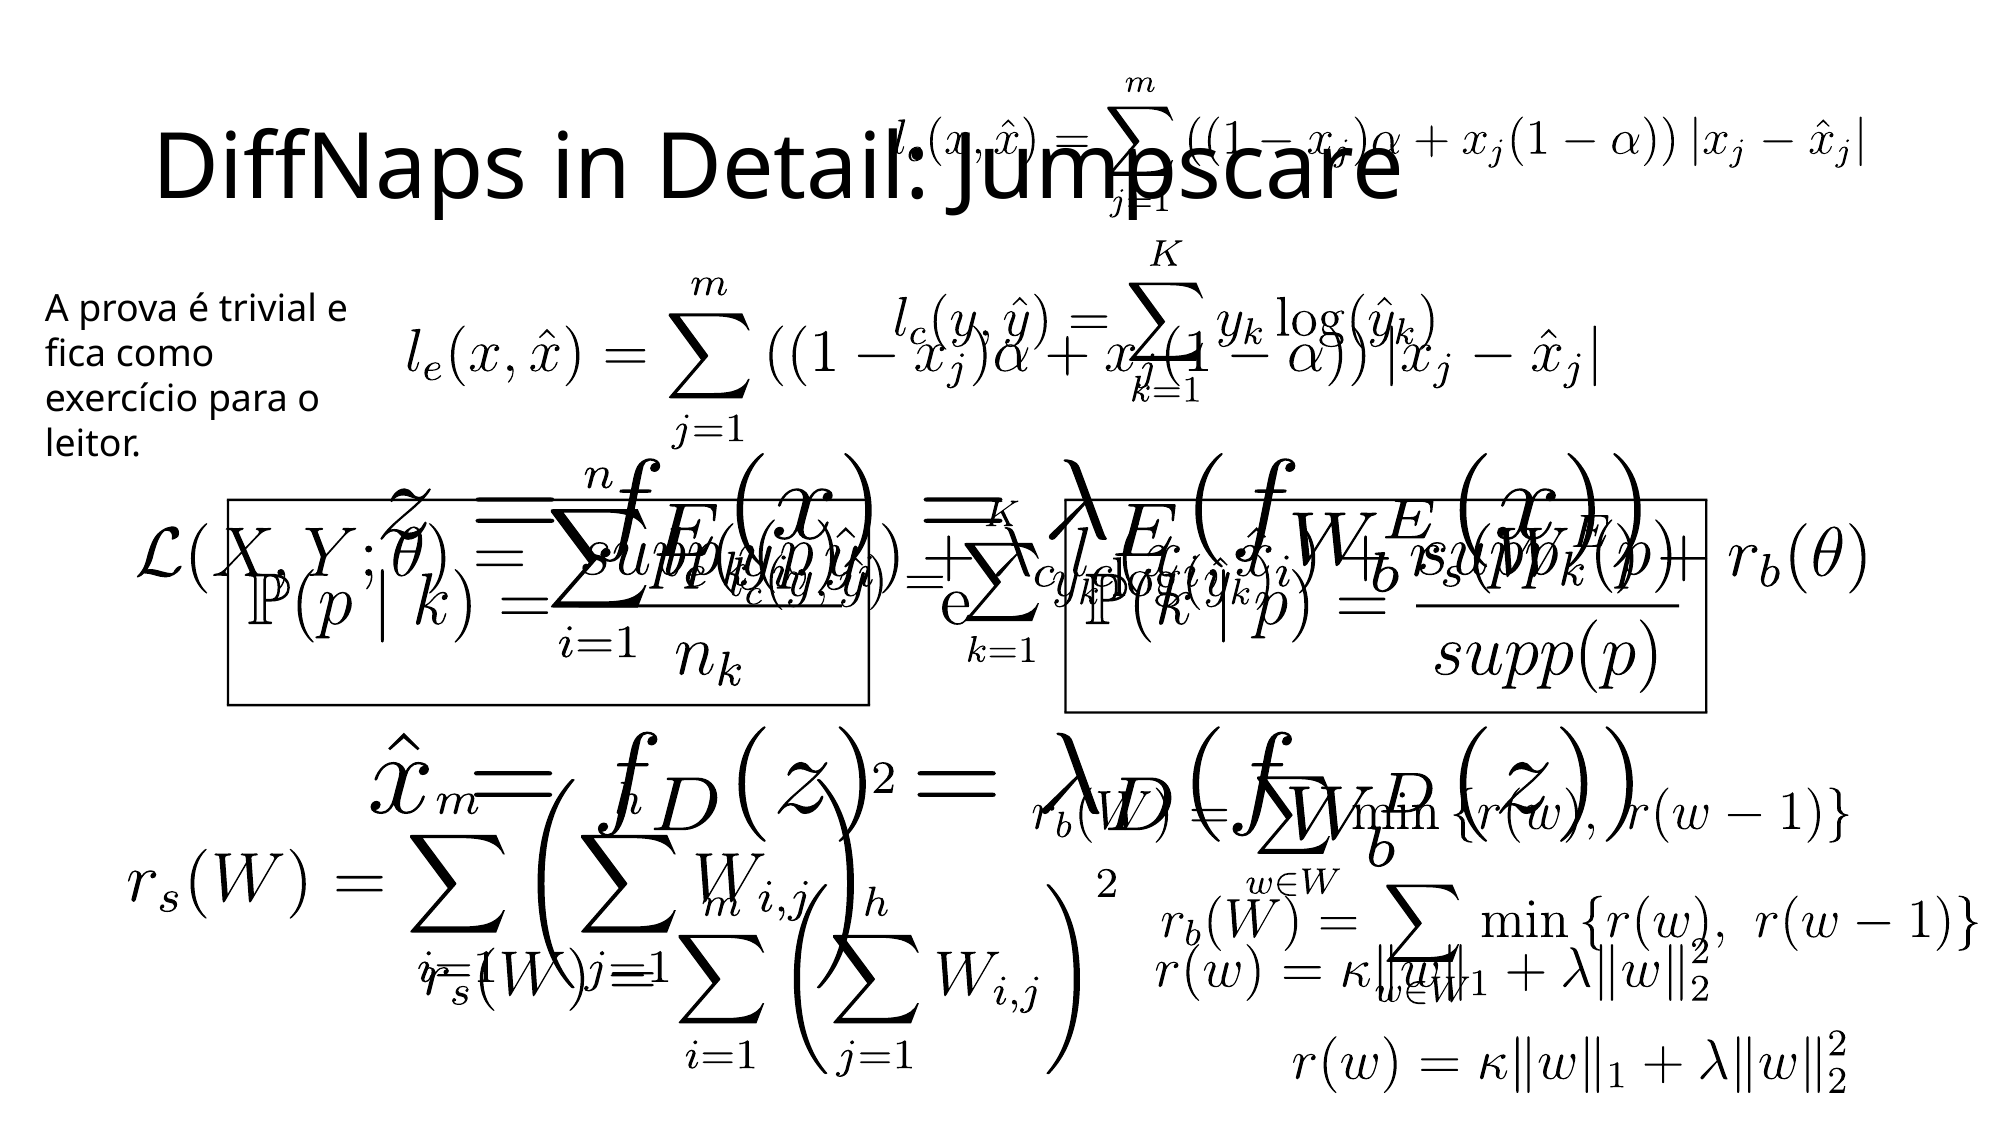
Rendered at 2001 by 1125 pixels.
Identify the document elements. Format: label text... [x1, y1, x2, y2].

picture [126, 726, 1978, 1077]
picture [1291, 1030, 1846, 1094]
title DiffNaps in Detail: Jumpscare [137, 59, 1863, 278]
picture [404, 240, 1596, 450]
picture [892, 77, 1862, 218]
text_box A prova é trivial e fica como exercício para o leitor. [29, 276, 377, 429]
picture [134, 453, 1866, 714]
